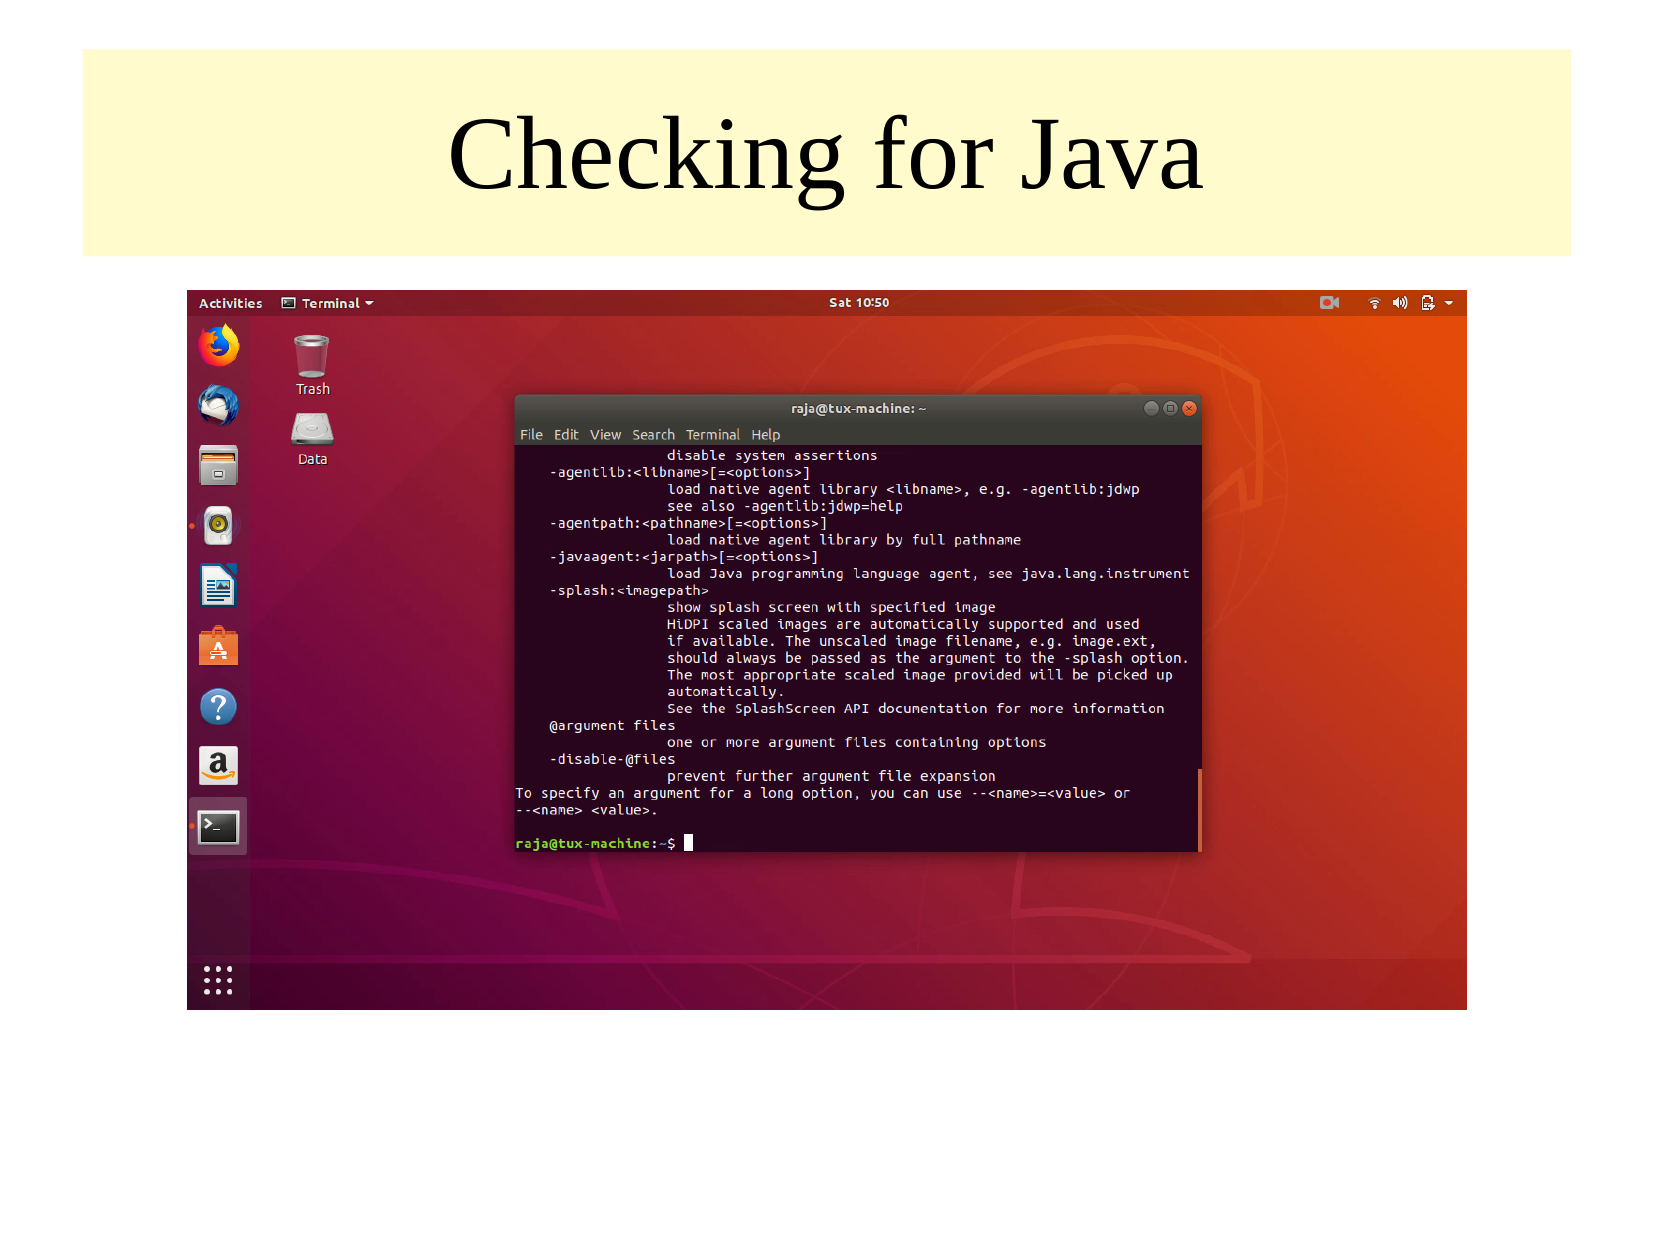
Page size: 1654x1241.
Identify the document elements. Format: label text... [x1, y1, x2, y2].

title Checking for Java [82, 49, 1571, 257]
picture [187, 290, 1467, 1010]
